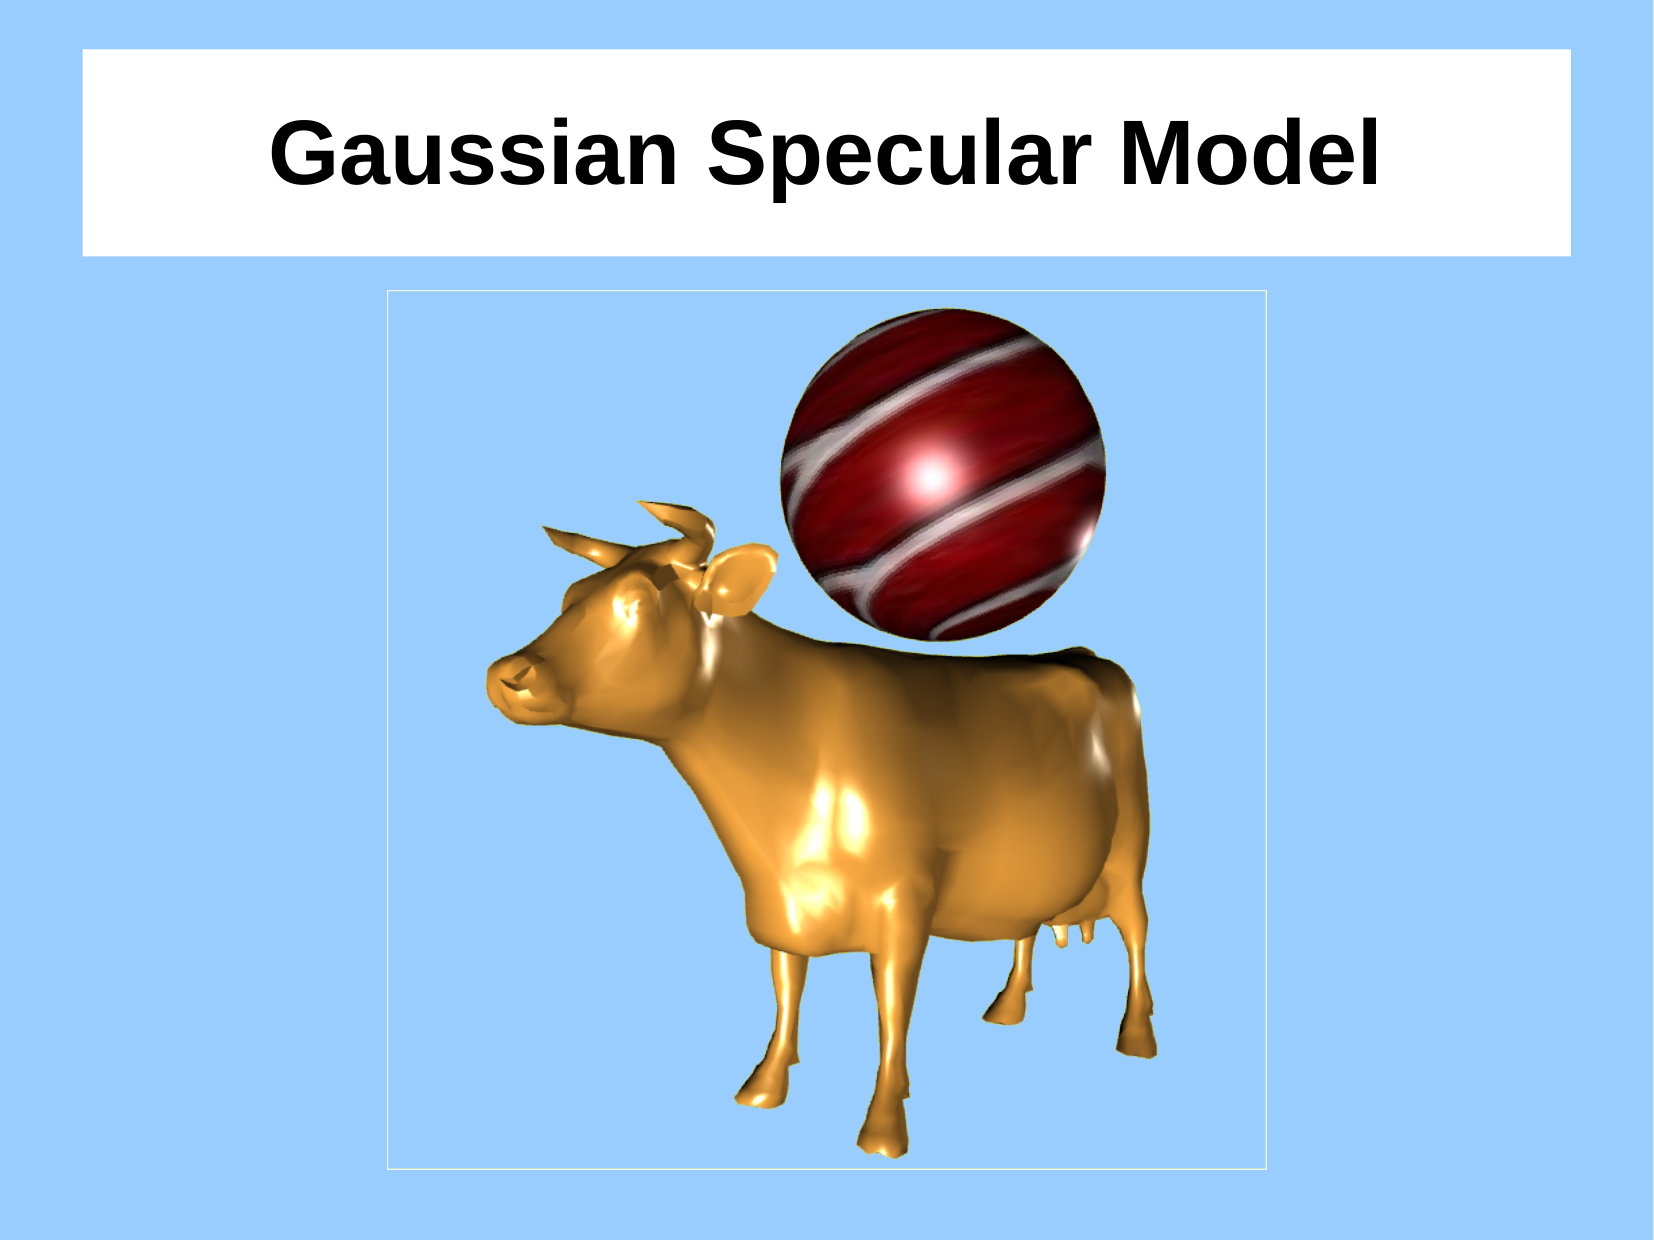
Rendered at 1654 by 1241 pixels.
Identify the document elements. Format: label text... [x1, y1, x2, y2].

title Gaussian Specular Model [82, 49, 1571, 257]
picture [387, 290, 1267, 1170]
